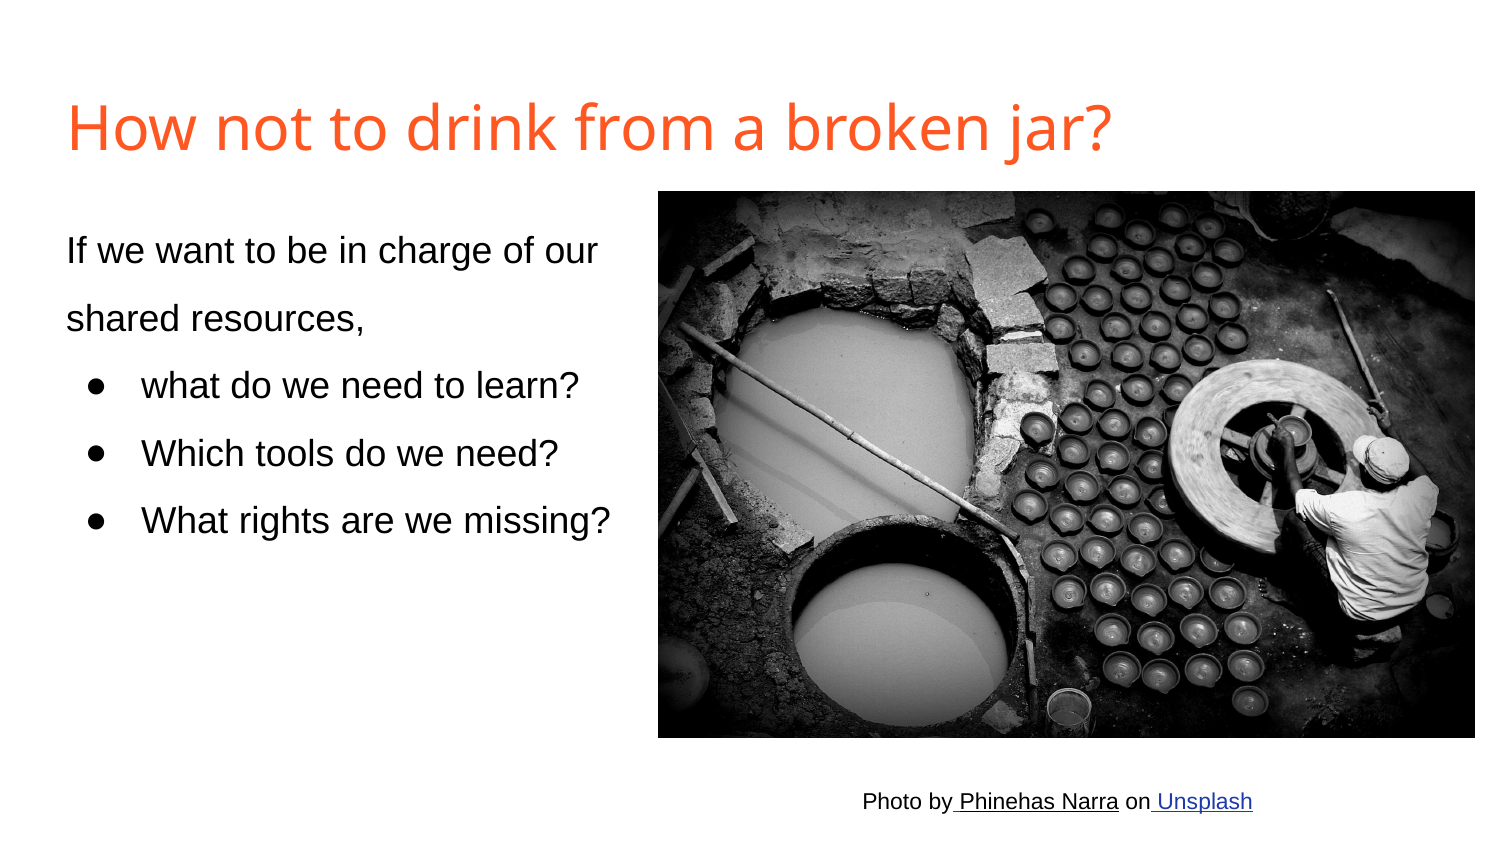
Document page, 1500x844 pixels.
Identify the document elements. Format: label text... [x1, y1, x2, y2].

picture [658, 191, 1475, 738]
title How not to drink from a broken jar? [51, 72, 1449, 167]
list If we want to be in charge of our shared resources, what do we need to learn? Which tools do we need? What rights are we missing? [51, 189, 634, 719]
text_box Photo by Phinehas Narra on Unsplash [847, 771, 1319, 836]
